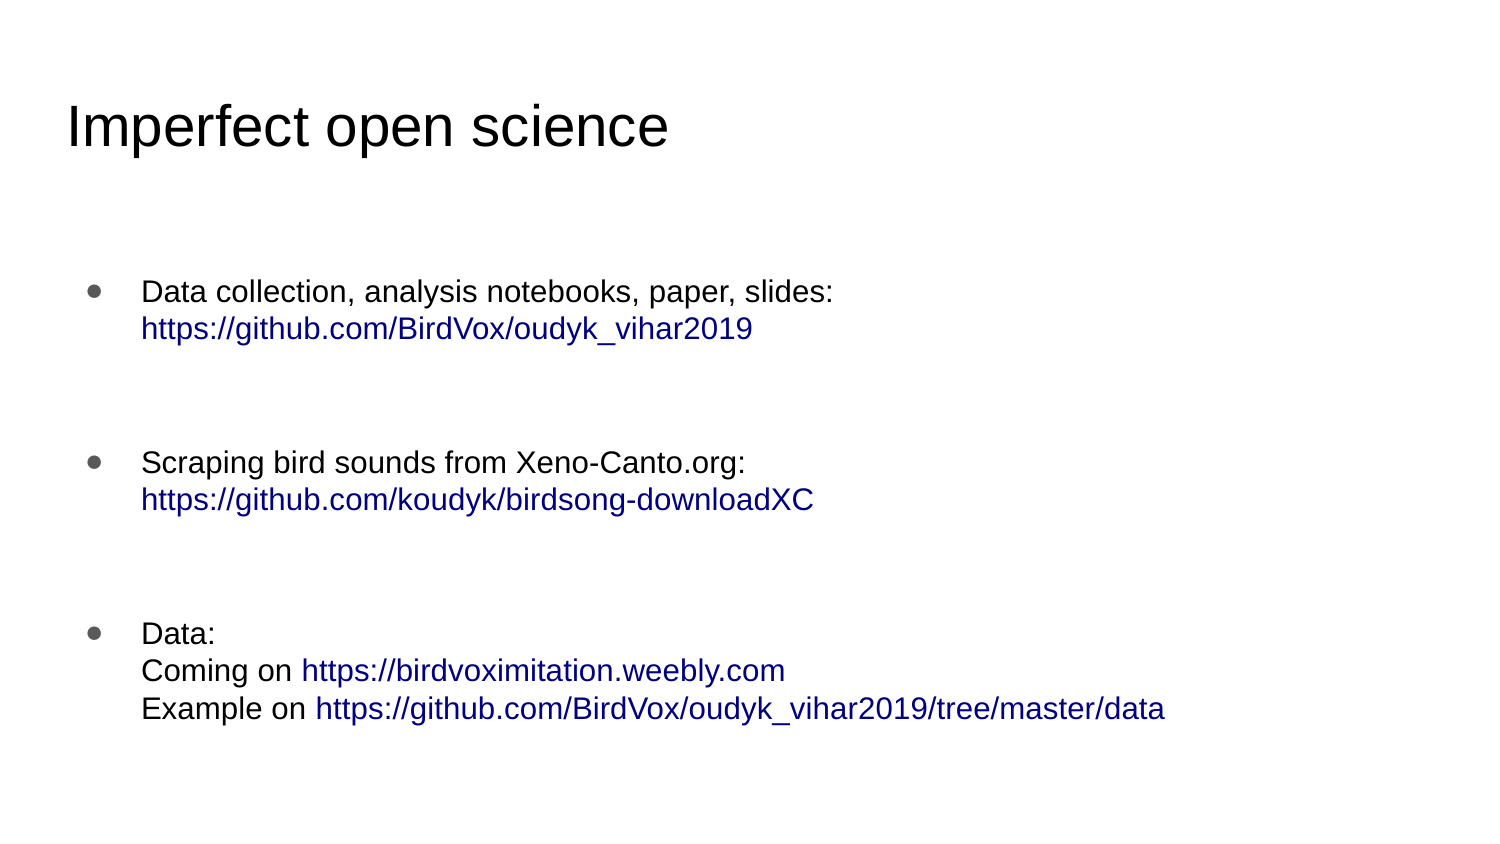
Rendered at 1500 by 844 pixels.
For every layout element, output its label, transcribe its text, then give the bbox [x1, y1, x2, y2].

list Data collection, analysis notebooks, paper, slides: https://github.com/BirdVox/oudyk_vihar2019 Scraping bird sounds from Xeno-Canto.org: https://github.com/koudyk/birdsong-downloadXC Data: Coming on https://birdvoximitation.weebly.com Example on https://github.com/BirdVox/oudyk_vihar2019/tree/master/data [51, 188, 1449, 750]
title Imperfect open science [51, 72, 1449, 167]
